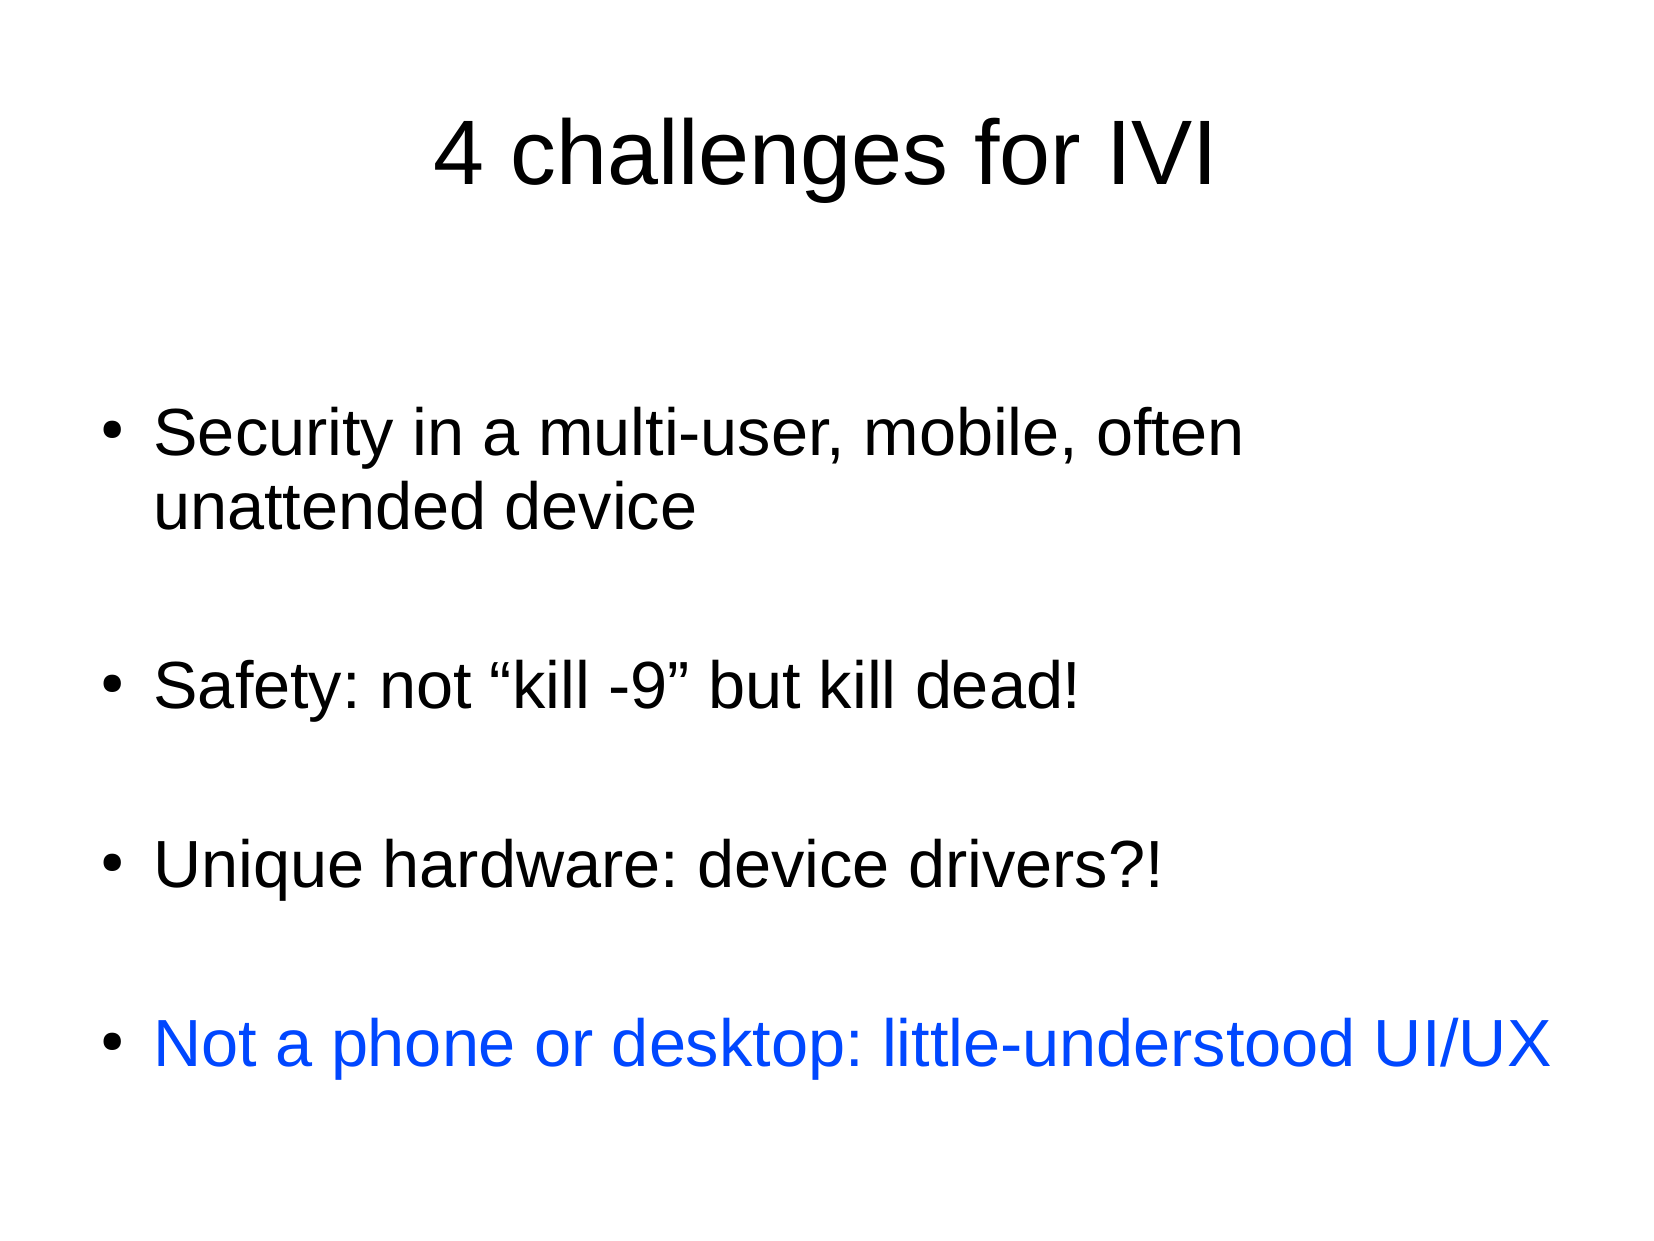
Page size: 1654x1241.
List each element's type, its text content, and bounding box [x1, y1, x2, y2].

title 4 challenges for IVI [82, 49, 1571, 257]
list Security in a multi-user, mobile, often unattended device Safety: not “kill -9” but kill dead! Unique hardware: device drivers?! Not a phone or desktop: little-understood UI/UX [82, 290, 1571, 1109]
